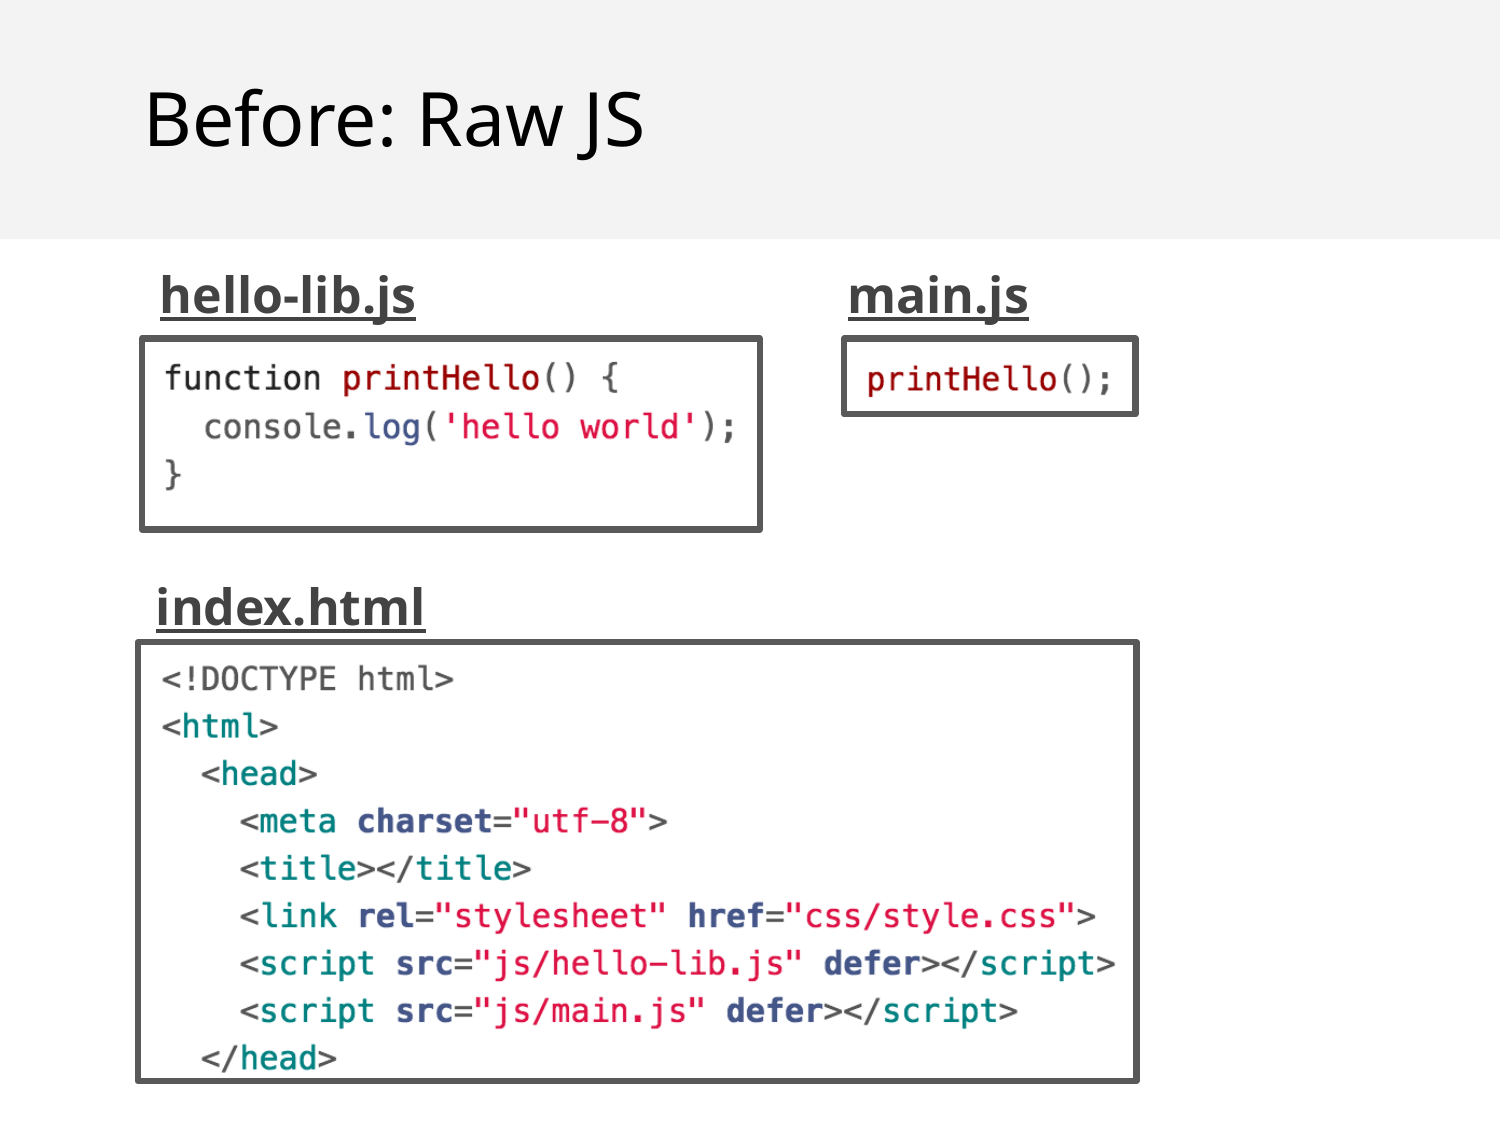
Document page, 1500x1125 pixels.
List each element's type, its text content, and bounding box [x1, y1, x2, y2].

picture [140, 645, 1134, 1078]
list index.html [140, 551, 544, 677]
picture [847, 341, 1133, 412]
list hello-lib.js [145, 239, 672, 365]
title Before: Raw JS [128, 56, 1372, 183]
list main.js [832, 239, 1359, 365]
picture [145, 341, 757, 527]
